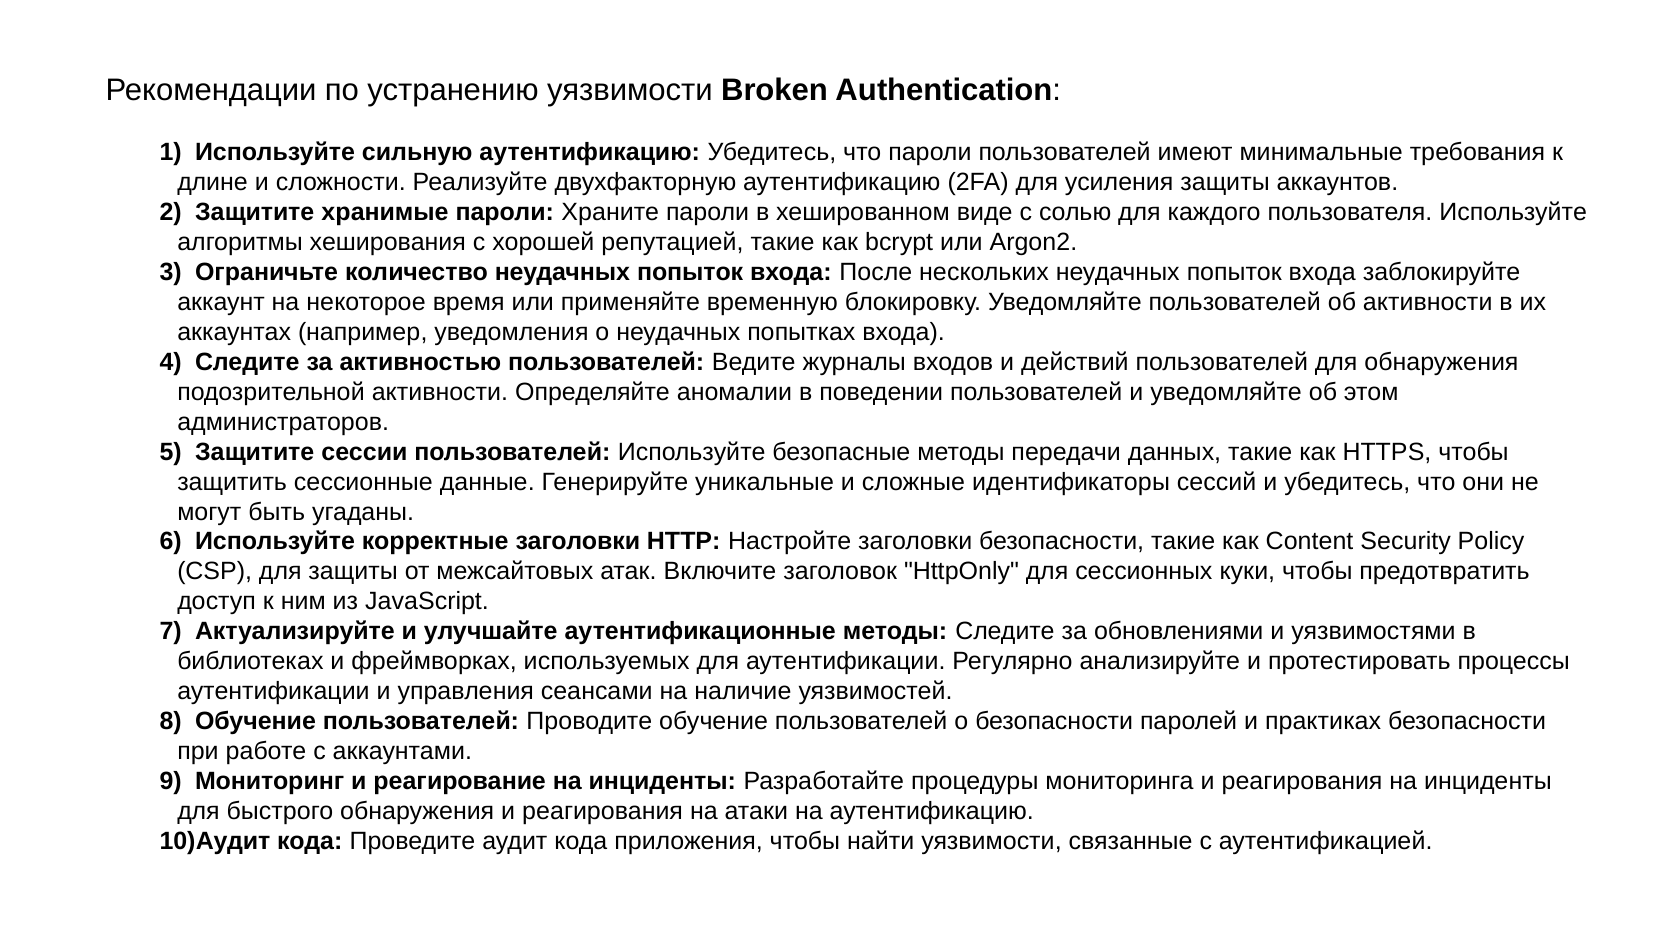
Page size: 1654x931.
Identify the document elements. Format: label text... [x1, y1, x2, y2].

text_box Используйте сильную аутентификацию: Убедитесь, что пароли пользователей имеют минимальные требования к длине и сложности. Реализуйте двухфакторную аутентификацию (2FA) для усиления защиты аккаунтов. Защитите хранимые пароли: Храните пароли в хешированном виде с солью для каждого пользователя. Используйте алгоритмы хеширования с хорошей репутацией, такие как bcrypt или Argon2. Ограничьте количество неудачных попыток входа: После нескольких неудачных попыток входа заблокируйте аккаунт на некоторое время или применяйте временную блокировку. Уведомляйте пользователей об активности в их аккаунтах (например, уведомления о неудачных попытках входа). Следите за активностью пользователей: Ведите журналы входов и действий пользователей для обнаружения подозрительной активности. Определяйте аномалии в поведении пользователей и уведомляйте об этом администраторов. Защитите сессии пользователей: Используйте безопасные методы передачи данных, такие как HTTPS, чтобы защитить сессионные данные. Генерируйте уникальные и сложные идентификаторы сессий и убедитесь, что они не могут быть угаданы. Используйте корректные заголовки HTTP: Настройте заголовки безопасности, такие как Content Security Policy (CSP), для защиты от межсайтовых атак. Включите заголовок "HttpOnly" для сессионных куки, чтобы предотвратить доступ к ним из JavaScript. Актуализируйте и улучшайте аутентификационные методы: Следите за обновлениями и уязвимостями в библиотеках и фреймворках, используемых для аутентификации. Регулярно анализируйте и протестировать процессы аутентификации и управления сеансами на наличие уязвимостей. Обучение пользователей: Проводите обучение пользователей о безопасности паролей и практиках безопасности при работе с аккаунтами. Мониторинг и реагирование на инциденты: Разработайте процедуры мониторинга и реагирования на инциденты для быстрого обнаружения и реагирования на атаки на аутентификацию. Аудит кода: Проведите аудит кода приложения, чтобы найти уязвимости, связанные с аутентификацией. [109, 128, 1608, 907]
text_box Рекомендации по устранению уязвимости Broken Authentication: [90, 62, 1624, 129]
